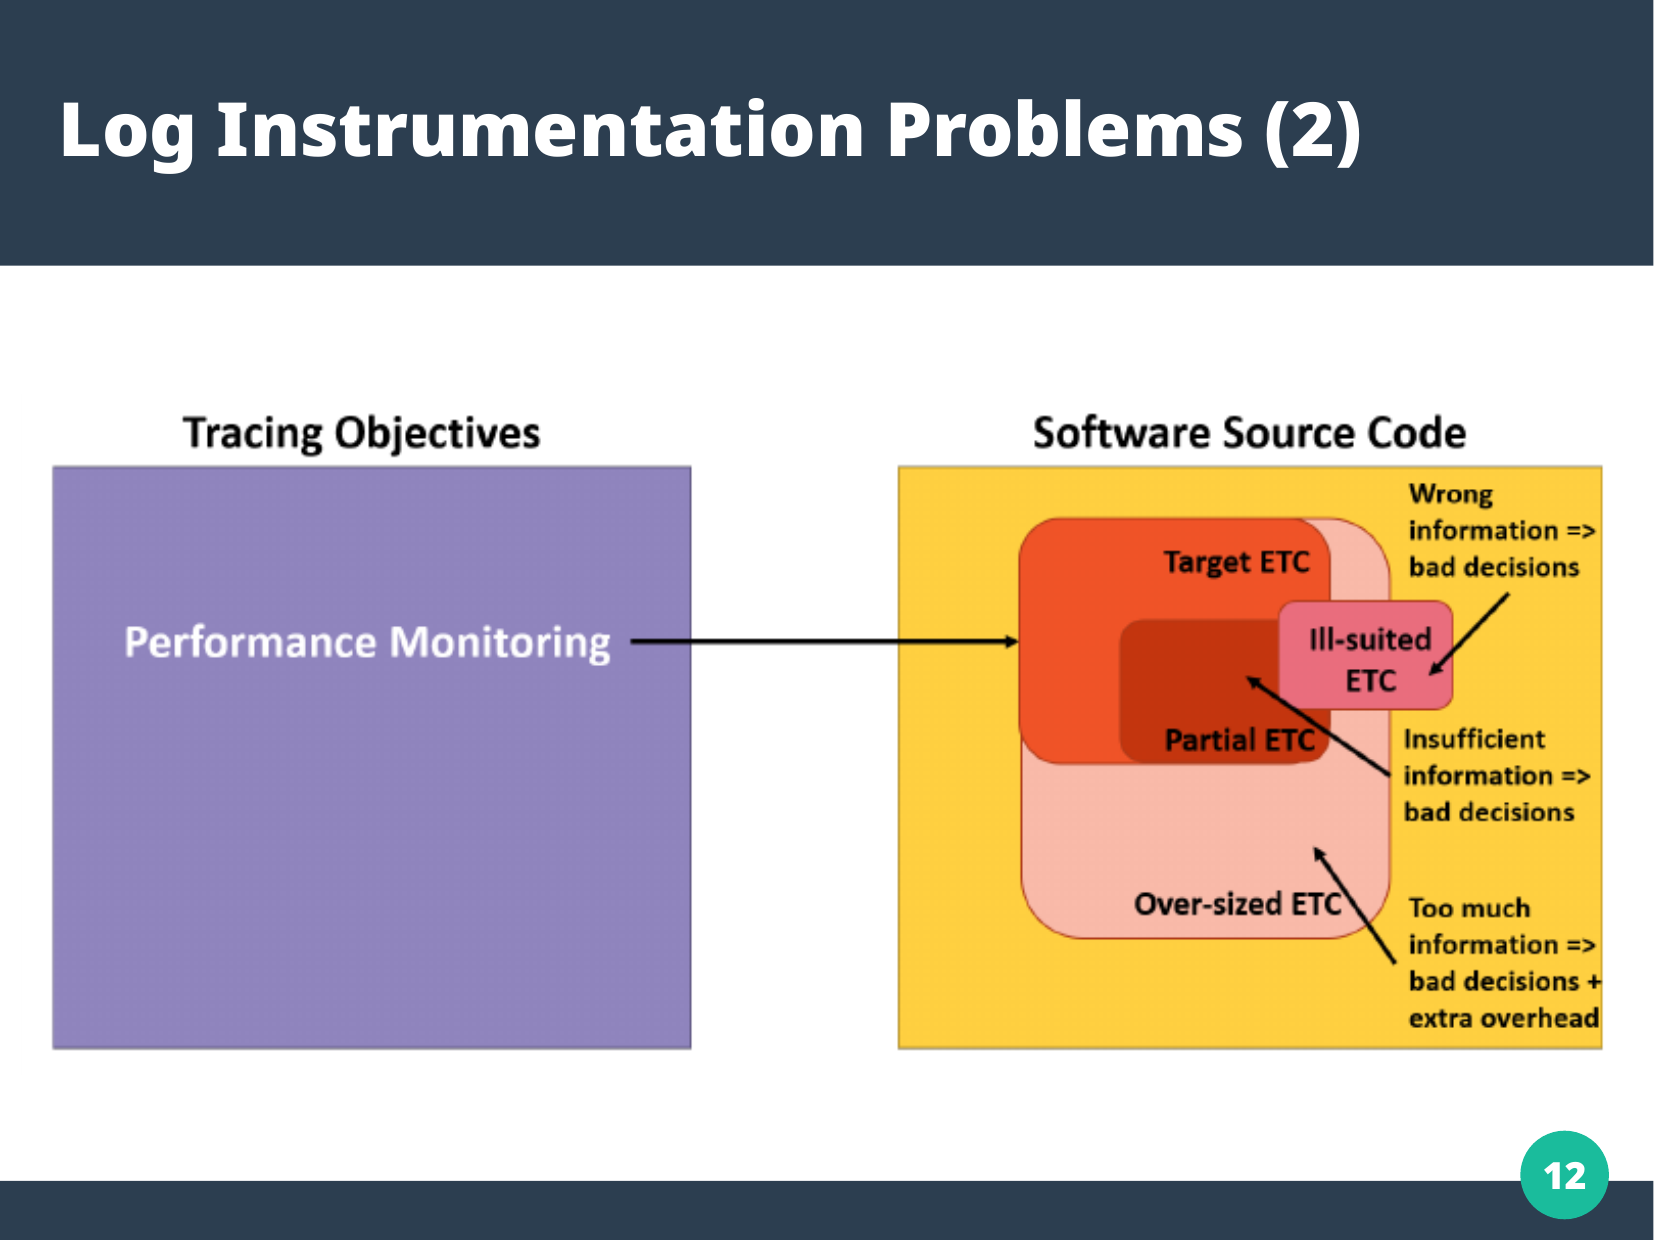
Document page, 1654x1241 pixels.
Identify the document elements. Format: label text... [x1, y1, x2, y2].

picture [20, 394, 1646, 1075]
title Log Instrumentation Problems (2) [58, 49, 1595, 207]
